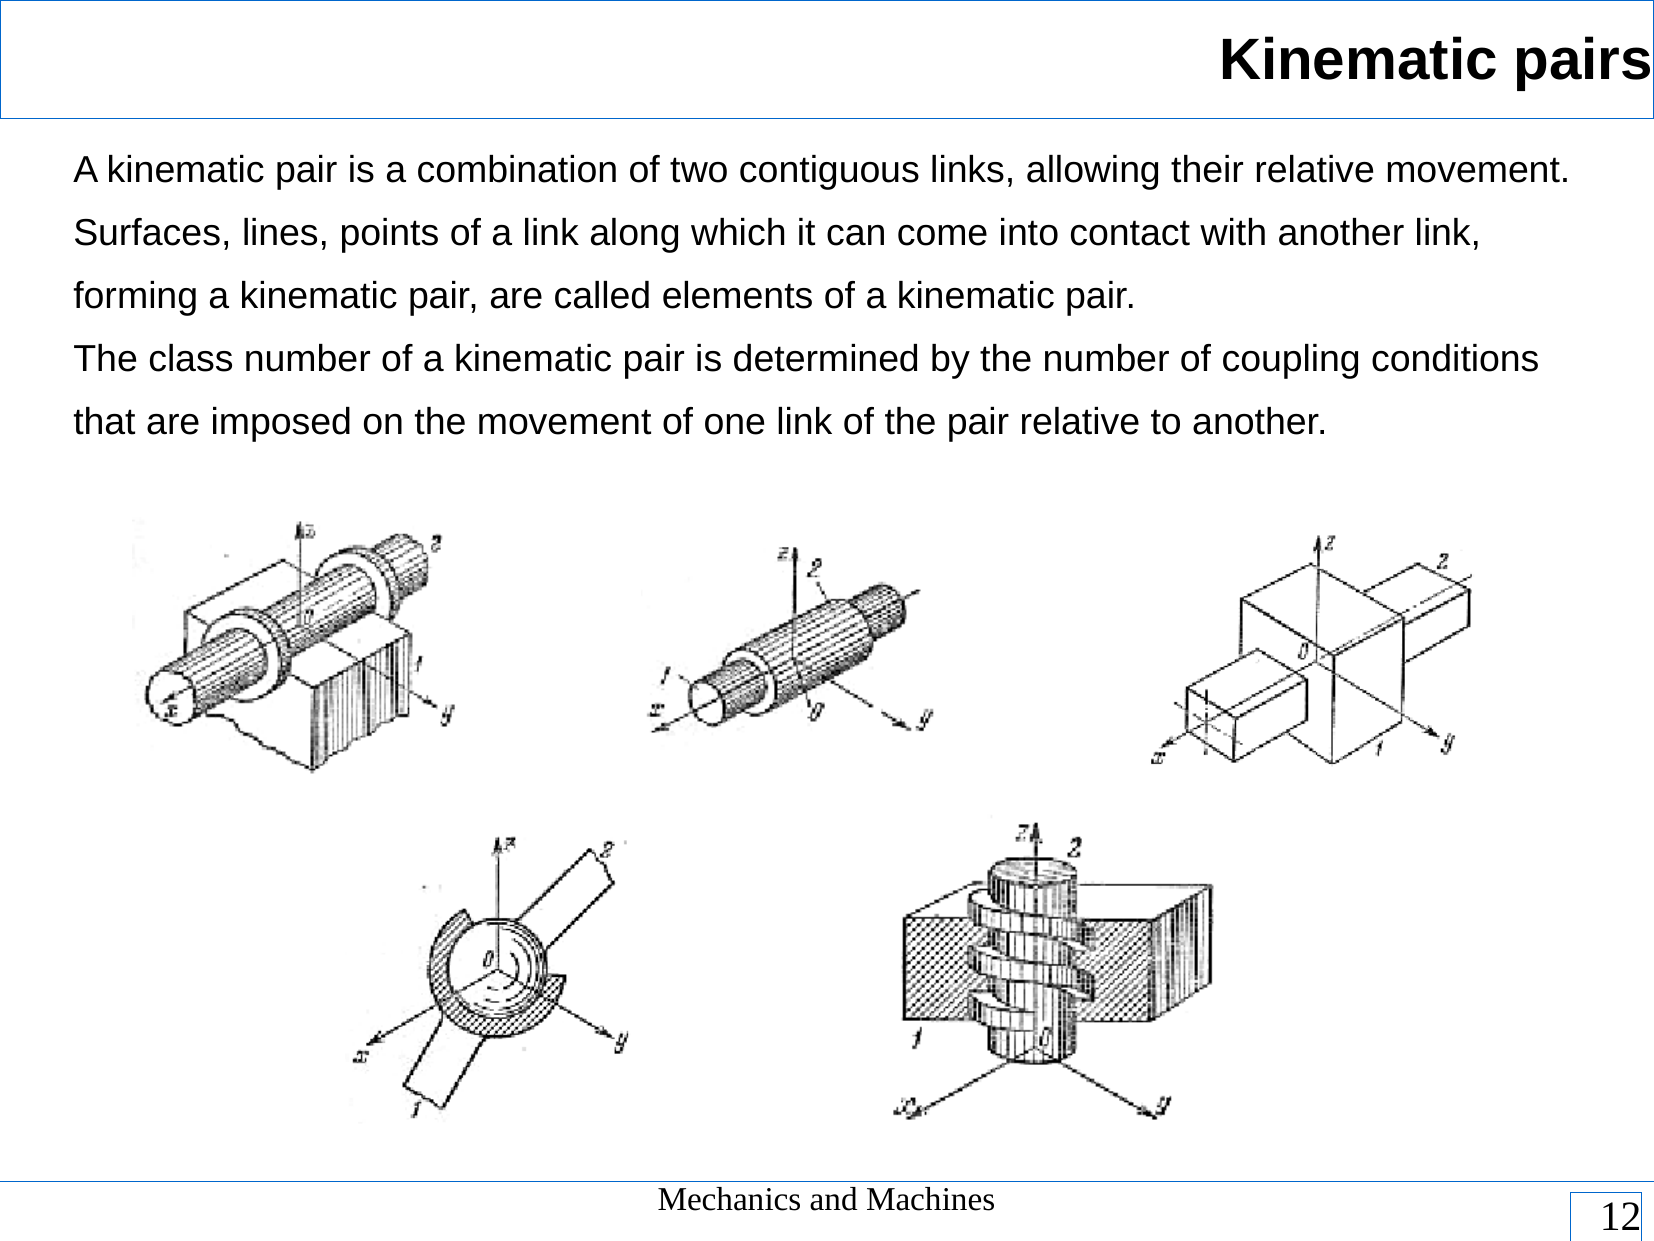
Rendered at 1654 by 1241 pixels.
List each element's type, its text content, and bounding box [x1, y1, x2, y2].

picture [345, 827, 639, 1126]
title Kinematic pairs [0, 0, 1654, 119]
picture [878, 809, 1231, 1134]
picture [641, 535, 946, 751]
picture [132, 517, 466, 781]
text_box A kinematic pair is a combination of two contiguous links, allowing their relative movement. Surfaces, lines, points of a link along which it can come into contact with another link, forming a kinematic pair, are called elements of a kinematic pair. The class number of a kinematic pair is determined by the number of coupling conditions that are imposed on the movement of one link of the pair relative to another. [58, 120, 1610, 451]
picture [1141, 524, 1486, 777]
